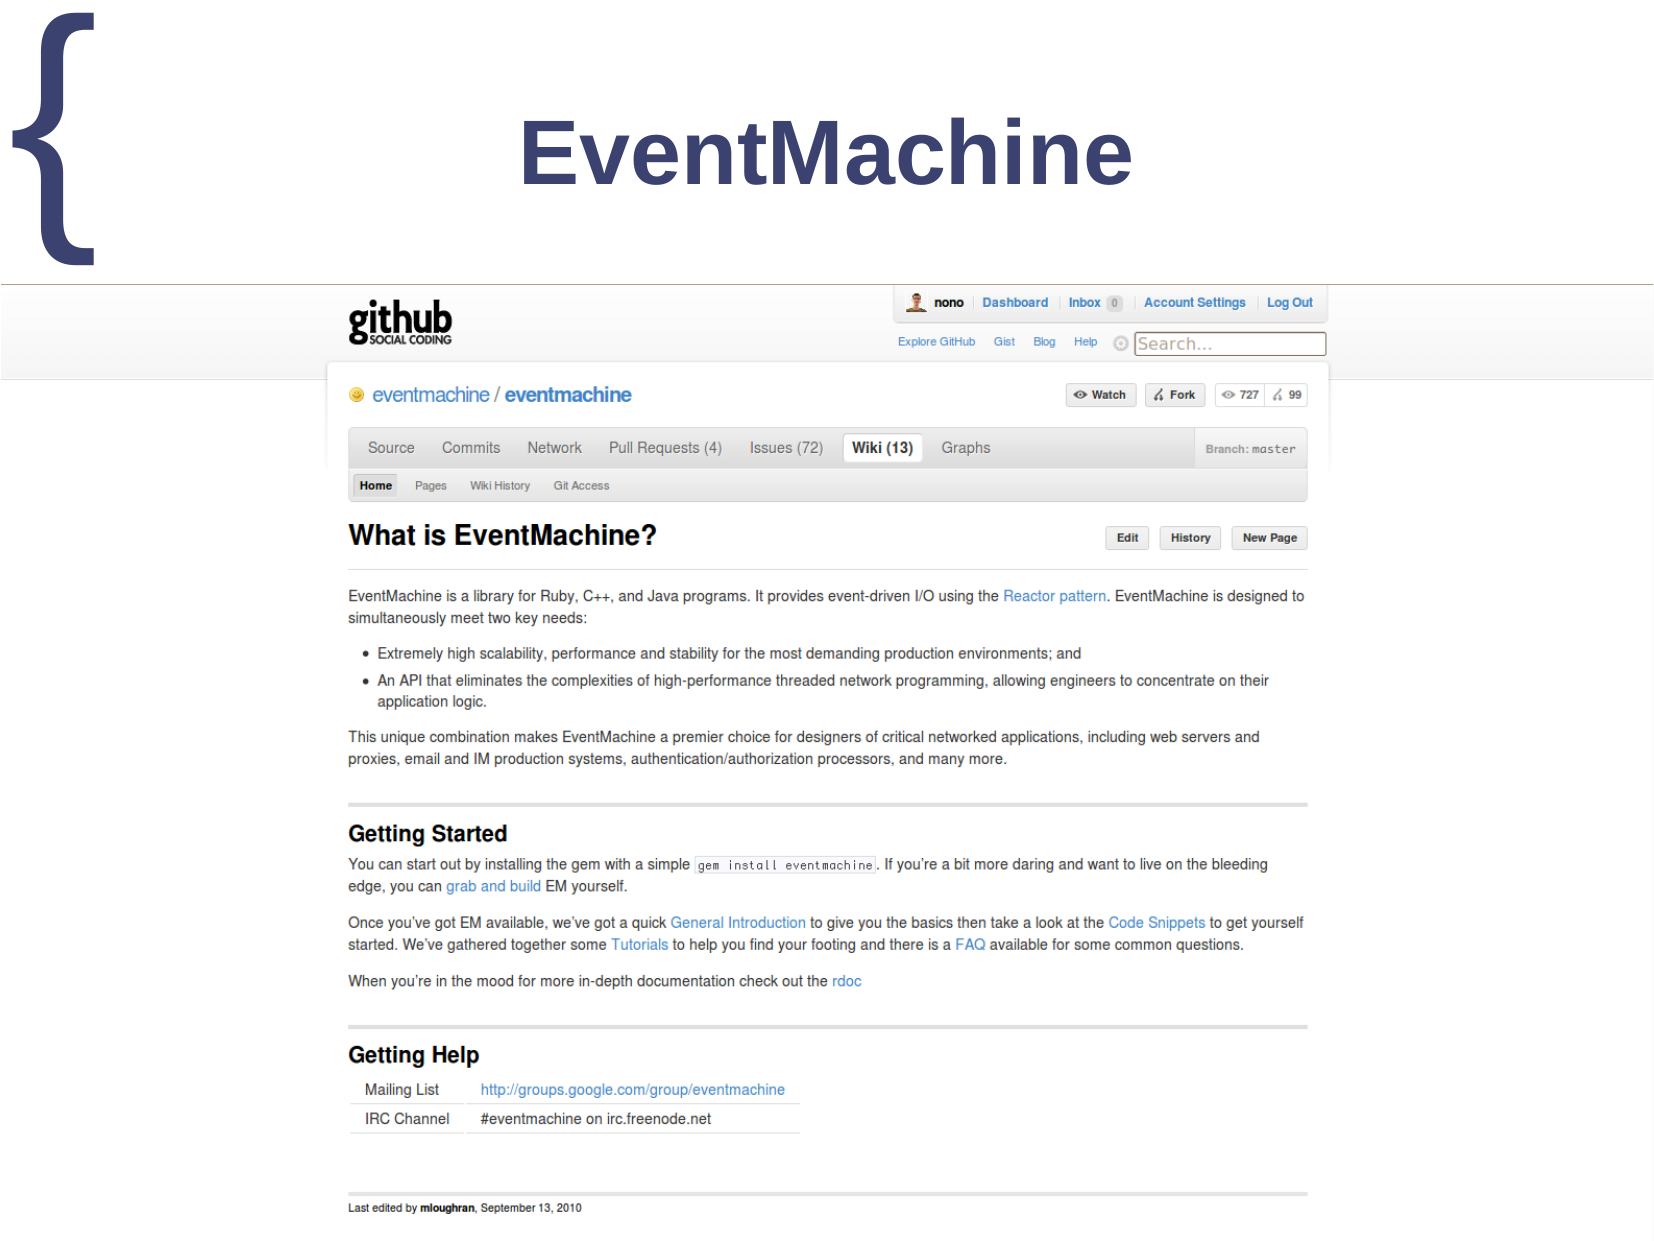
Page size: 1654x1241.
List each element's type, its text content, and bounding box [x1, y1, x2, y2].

title EventMachine [82, 56, 1571, 250]
picture [1, 284, 1654, 1241]
